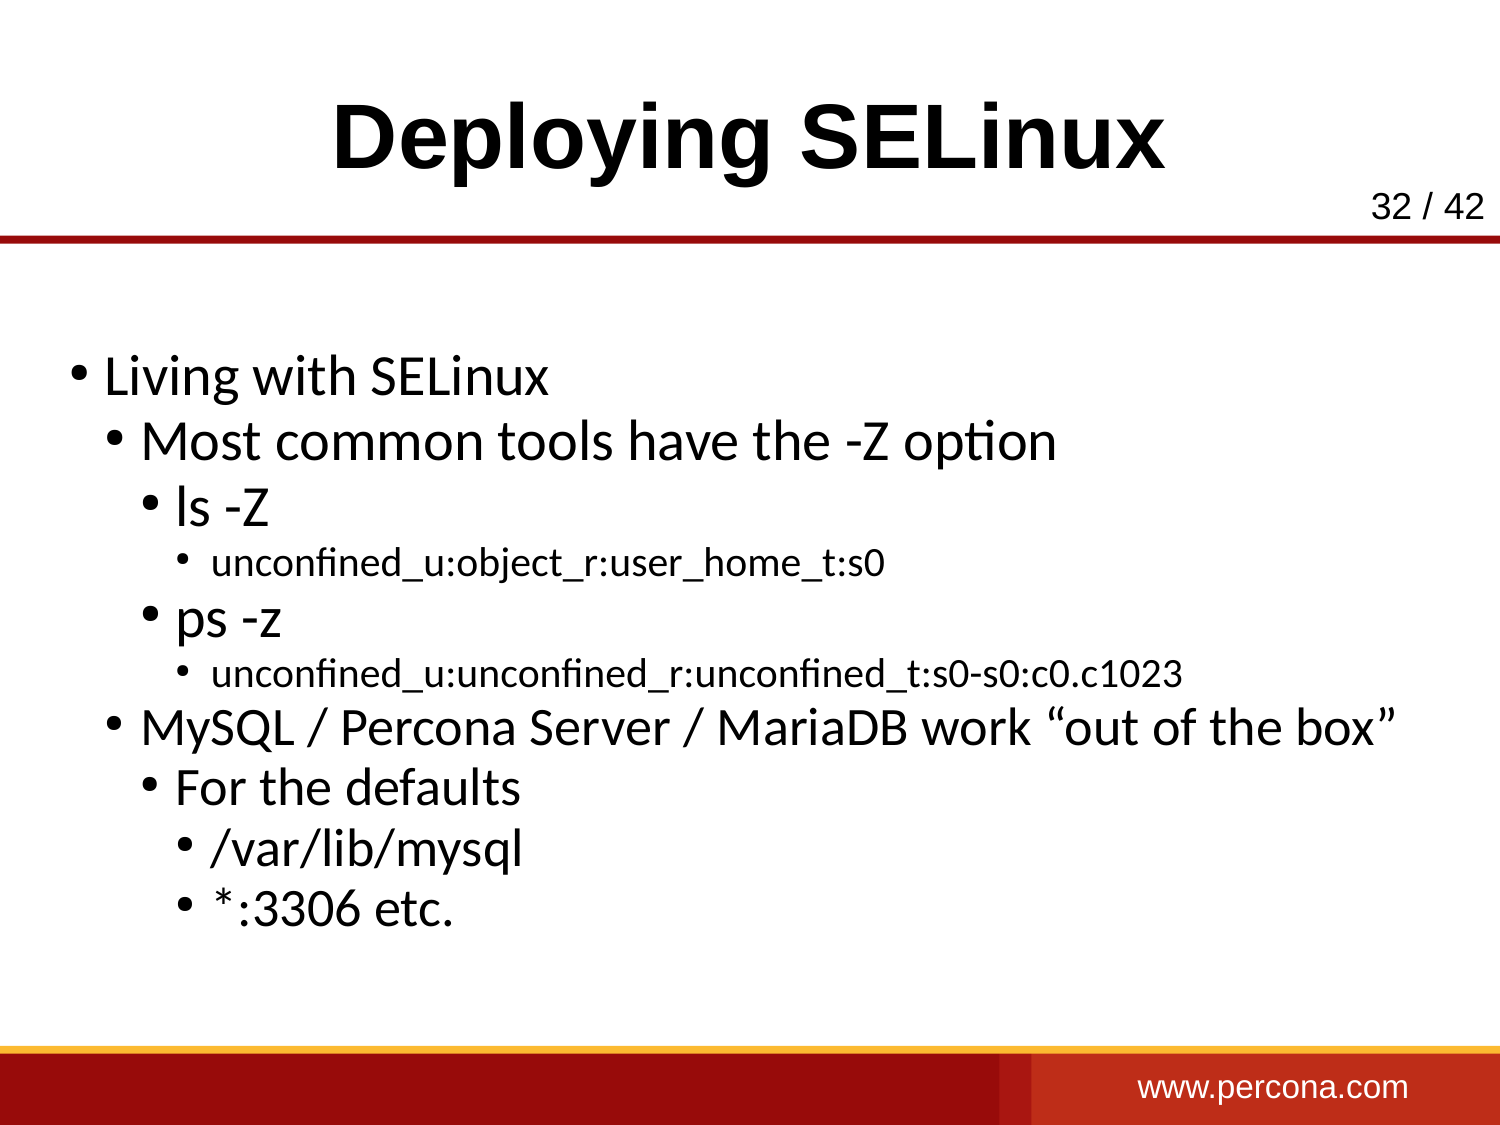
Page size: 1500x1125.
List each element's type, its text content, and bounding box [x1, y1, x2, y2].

text_box Living with SELinux Most common tools have the -Z option ls -Z unconfined_u:object_r:user_home_t:s0 ps -z unconfined_u:unconfined_r:unconfined_t:s0-s0:c0.c1023 MySQL / Percona Server / MariaDB work “out of the box” For the defaults /var/lib/mysql *:3306 etc. [69, 269, 1419, 1012]
text_box Deploying SELinux [74, 44, 1425, 232]
